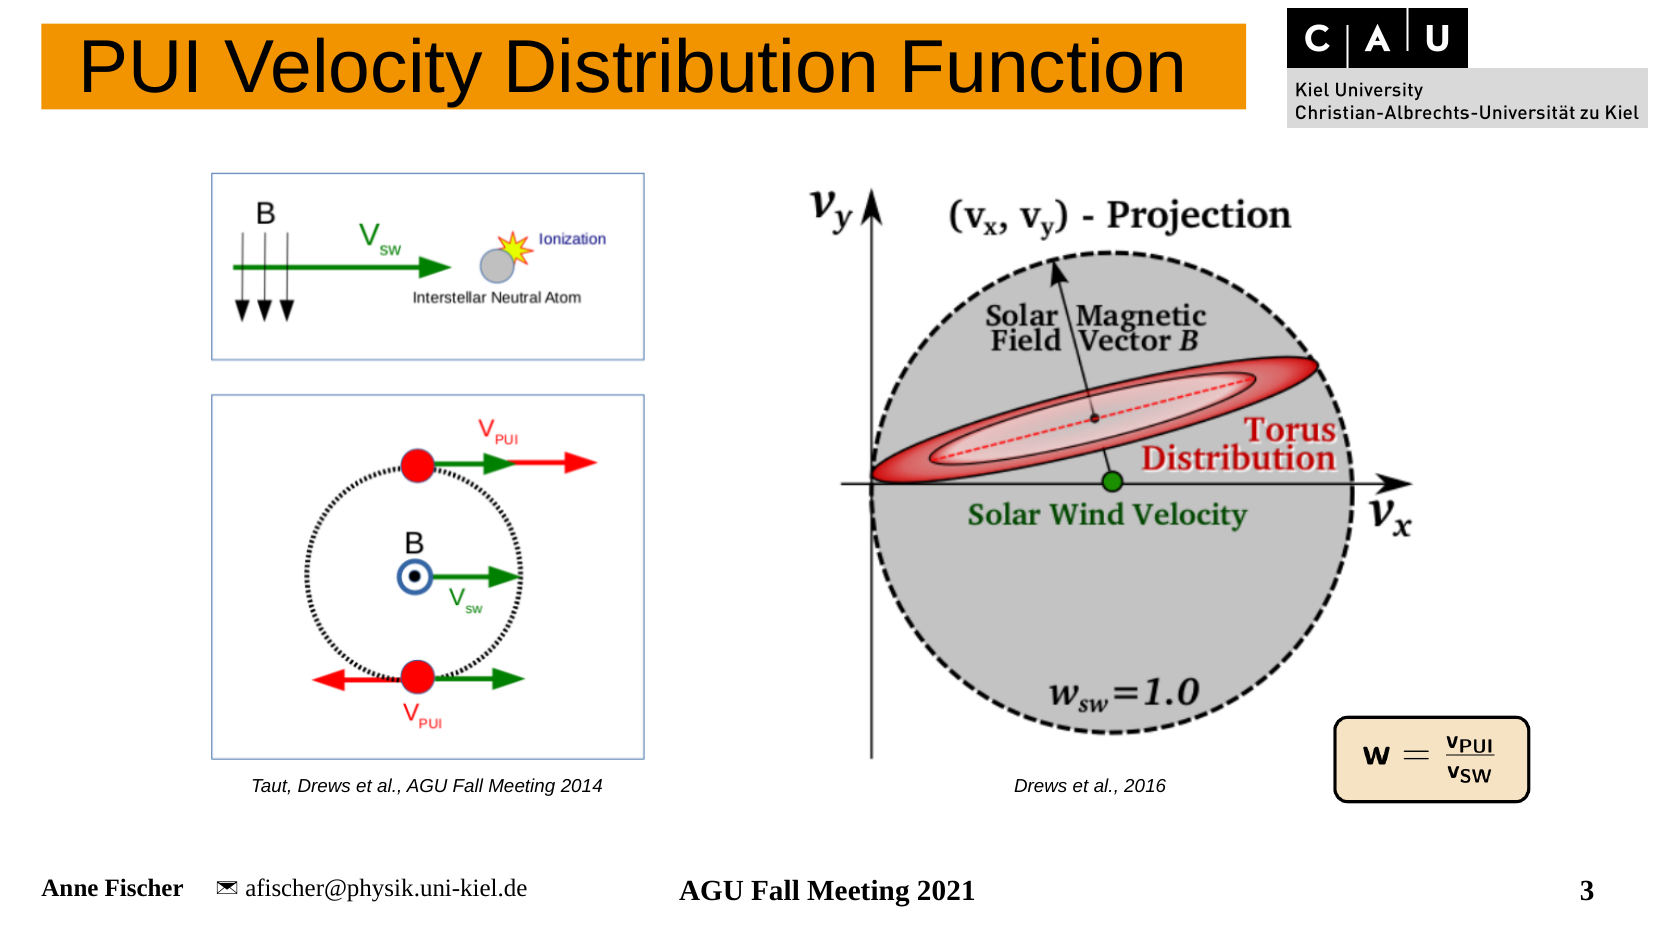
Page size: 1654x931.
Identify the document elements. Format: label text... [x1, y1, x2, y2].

picture [206, 167, 653, 768]
picture [1287, 8, 1648, 128]
list [41, 147, 1625, 845]
text_box Taut, Drews et al., AGU Fall Meeting 2014 [236, 767, 618, 804]
text_box Drews et al., 2016 [999, 767, 1182, 804]
picture [803, 177, 1536, 810]
title PUI Velocity Distribution Function [41, 23, 1247, 110]
